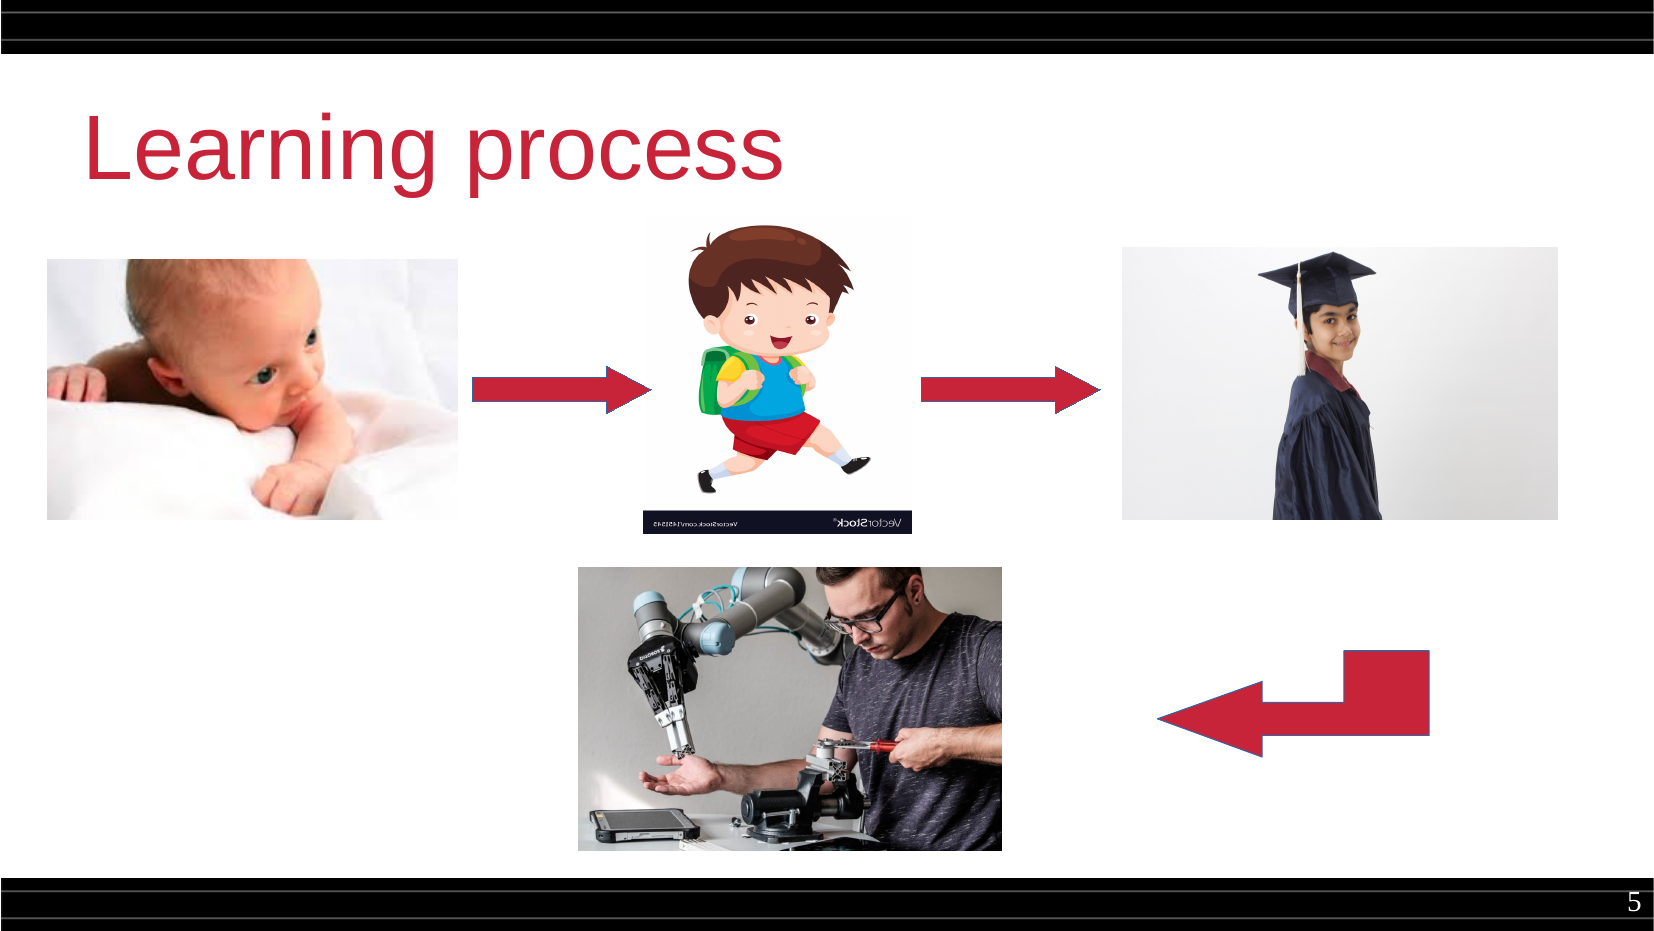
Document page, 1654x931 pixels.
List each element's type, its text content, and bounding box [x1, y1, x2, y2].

text_box [472, 366, 652, 414]
picture [1, 878, 1654, 931]
title Learning process [82, 70, 1571, 226]
picture [1122, 247, 1558, 520]
text_box [921, 366, 1101, 414]
picture [643, 215, 912, 534]
picture [1, 0, 1654, 54]
picture [47, 259, 458, 520]
picture [578, 567, 1002, 851]
text_box [1157, 650, 1430, 758]
